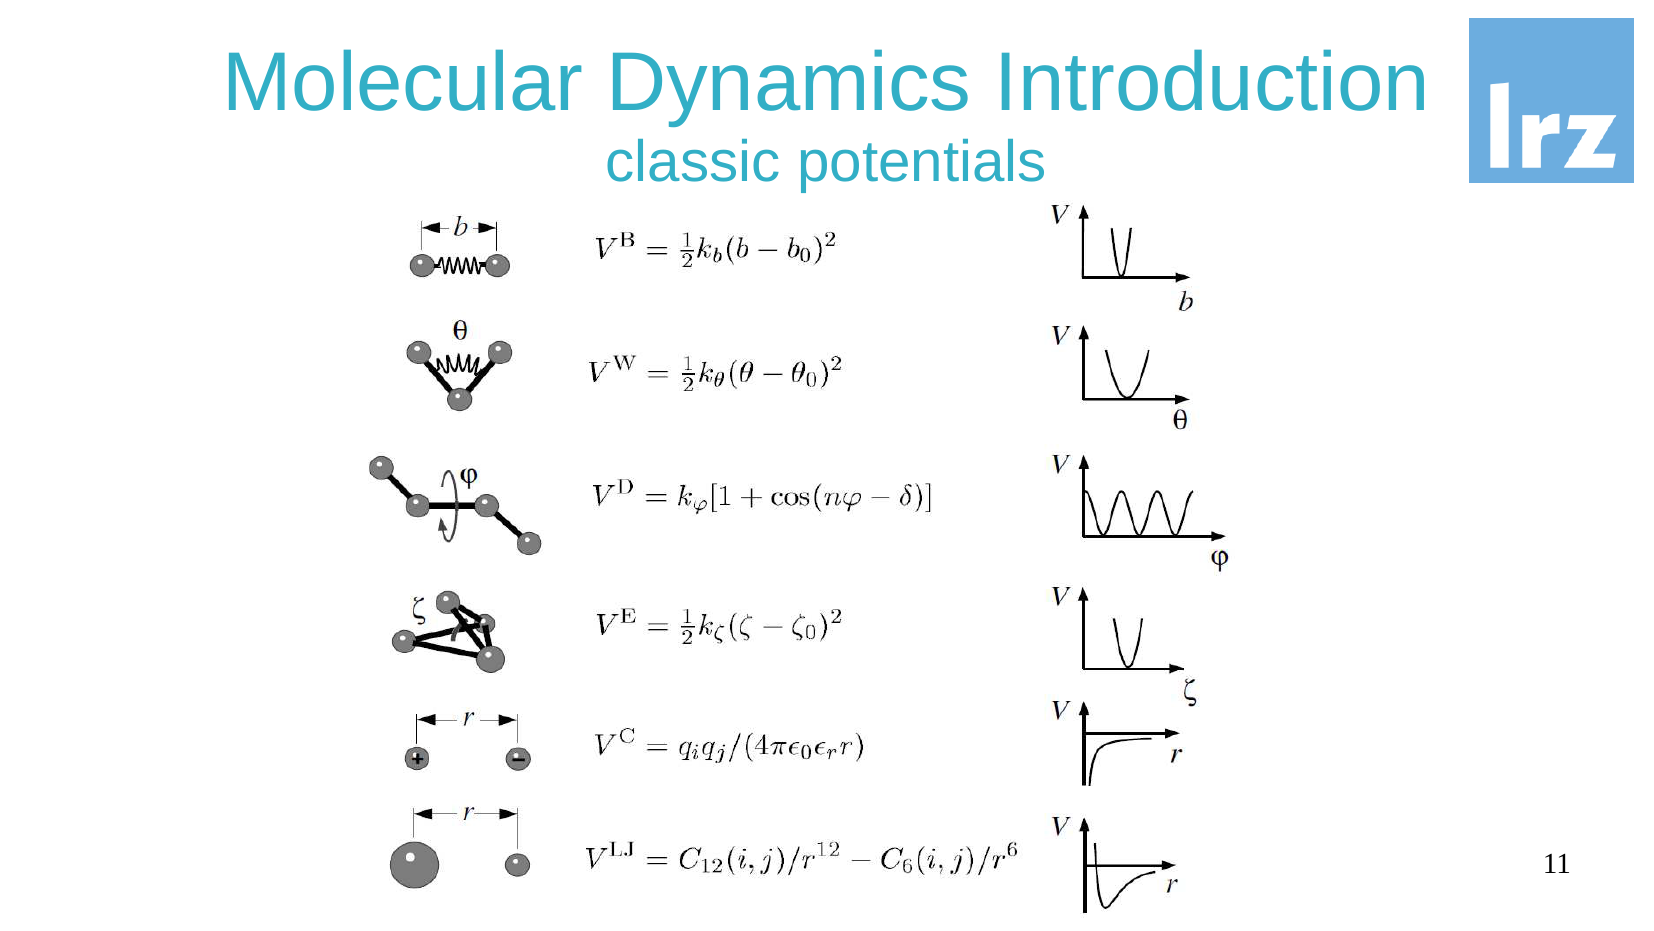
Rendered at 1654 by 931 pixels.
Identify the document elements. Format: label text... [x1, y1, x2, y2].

title Molecular Dynamics Introduction classic potentials [82, 30, 1571, 199]
picture [1469, 18, 1634, 183]
picture [362, 199, 1237, 930]
